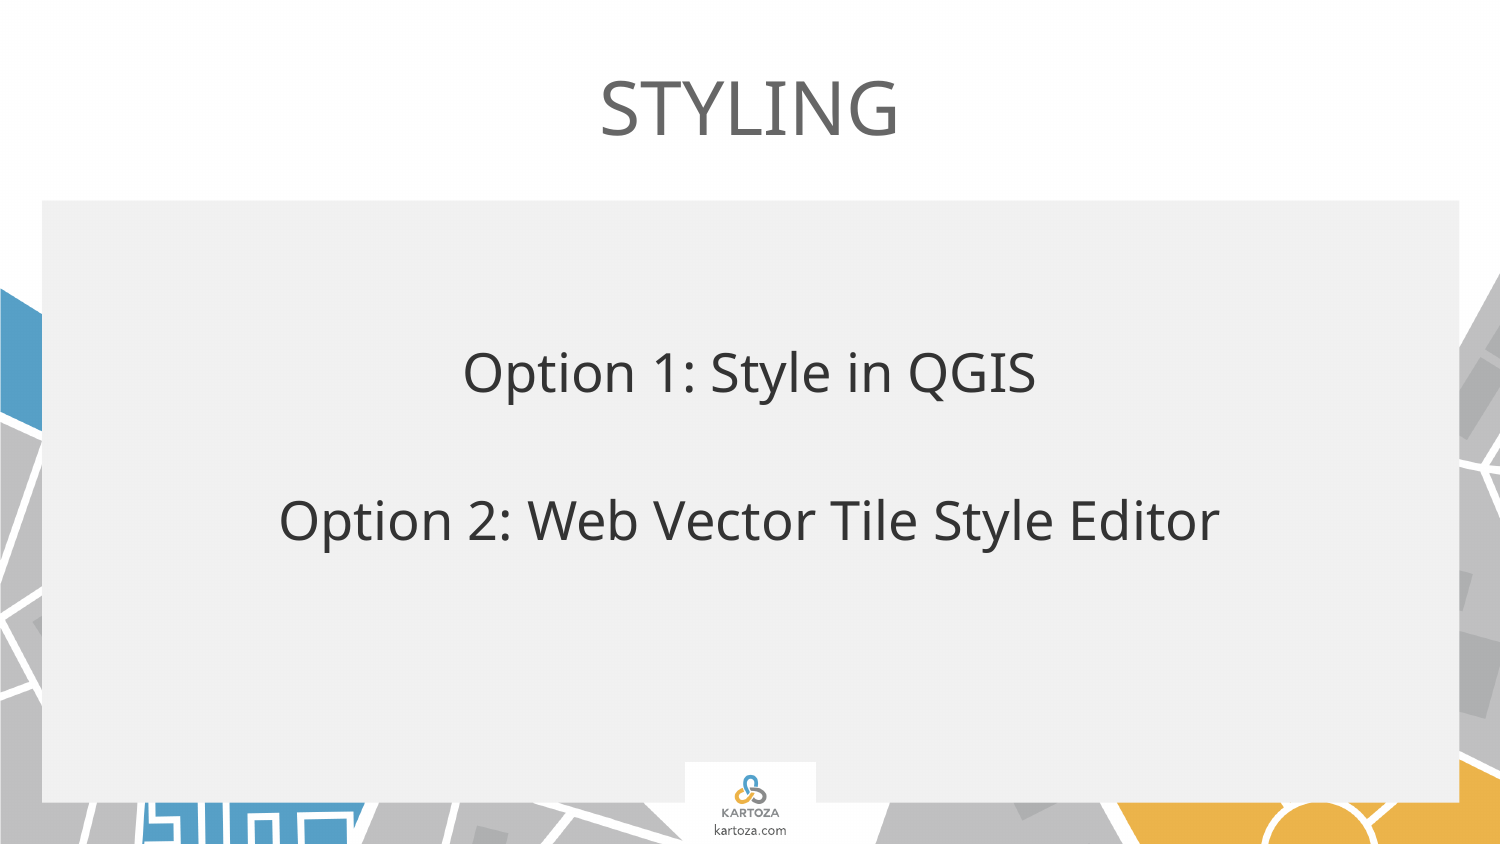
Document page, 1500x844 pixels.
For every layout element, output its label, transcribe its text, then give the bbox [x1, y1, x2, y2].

subtitle Option 1: Style in QGIS Option 2: Web Vector Tile Style Editor [107, 241, 1393, 724]
title STYLING [75, 35, 1425, 178]
picture [0, 0, 1500, 844]
